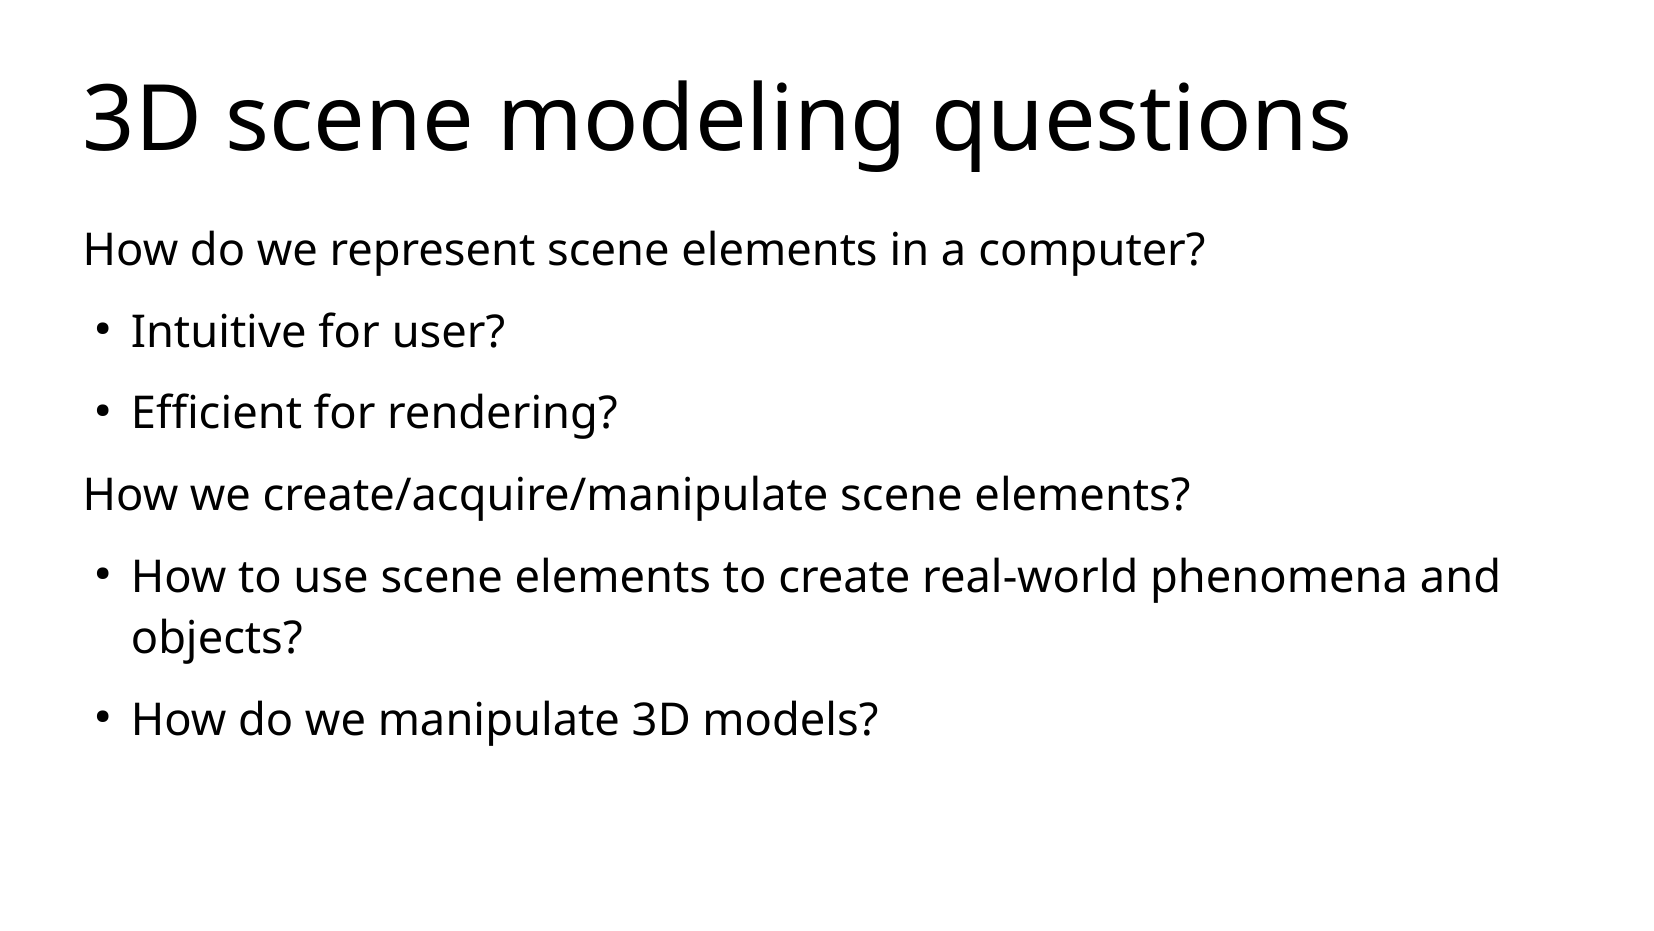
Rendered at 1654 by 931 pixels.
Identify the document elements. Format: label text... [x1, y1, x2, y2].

list How do we represent scene elements in a computer? Intuitive for user? Efficient for rendering? How we create/acquire/manipulate scene elements? How to use scene elements to create real-world phenomena and objects? How do we manipulate 3D models? [82, 217, 1571, 758]
title 3D scene modeling questions [82, 37, 1571, 193]
